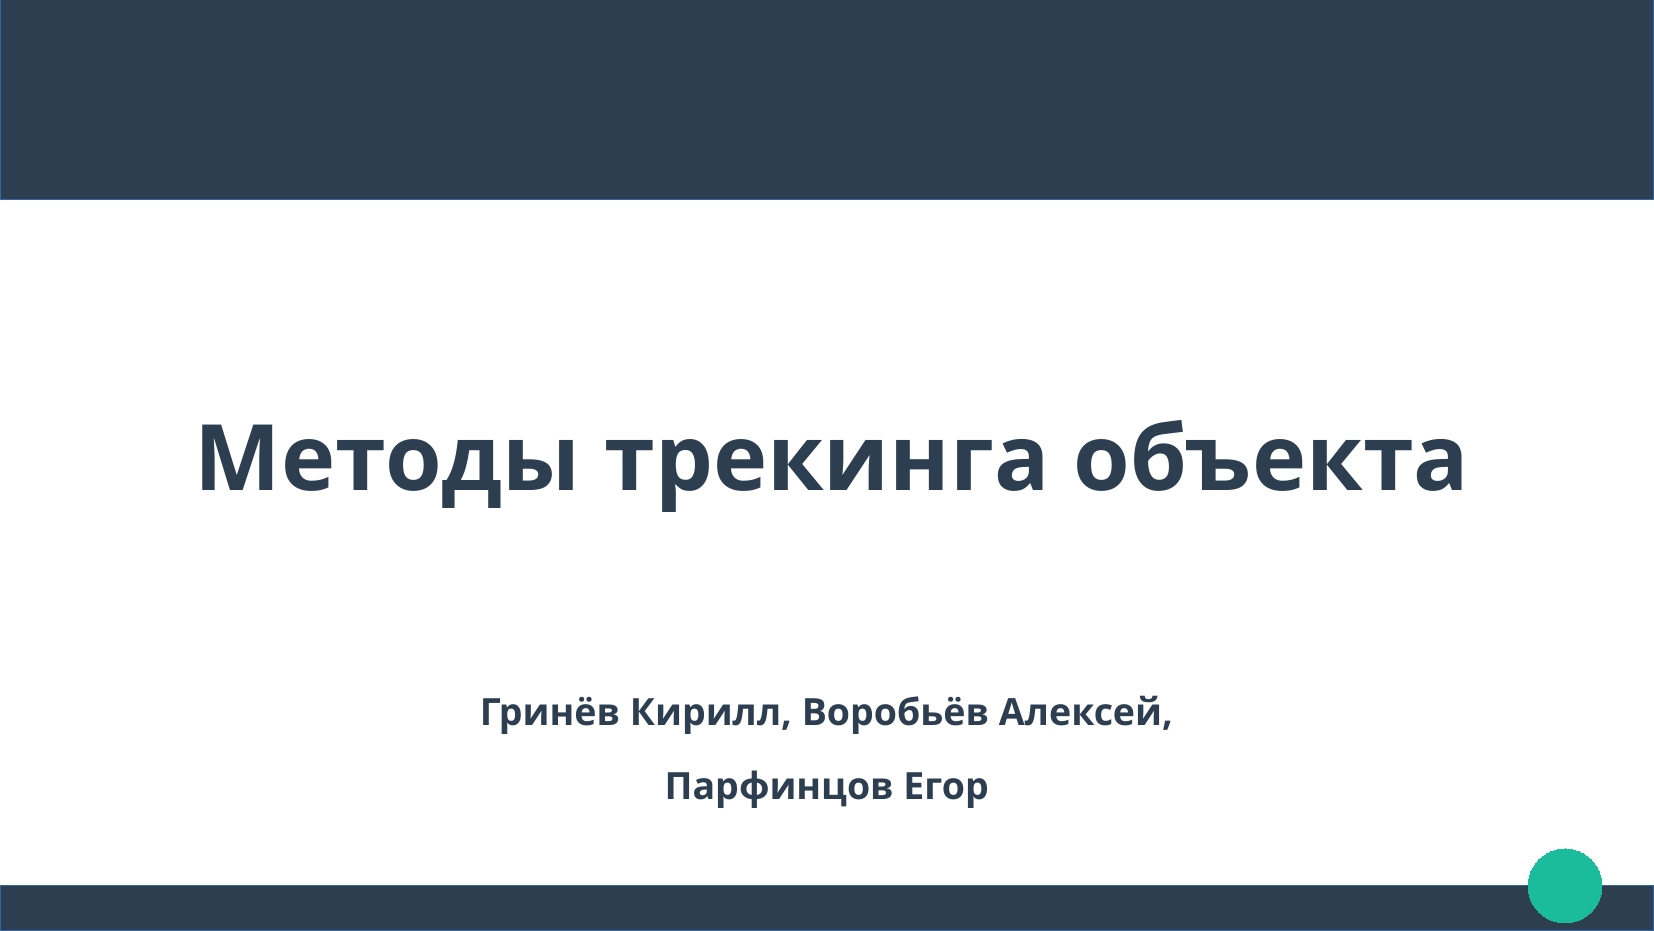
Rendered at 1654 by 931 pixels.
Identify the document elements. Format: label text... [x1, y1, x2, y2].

subtitle Гринёв Кирилл, Воробьёв Алексей, Парфинцов Егор [82, 649, 1571, 846]
title Методы трекинга объекта [88, 376, 1577, 532]
